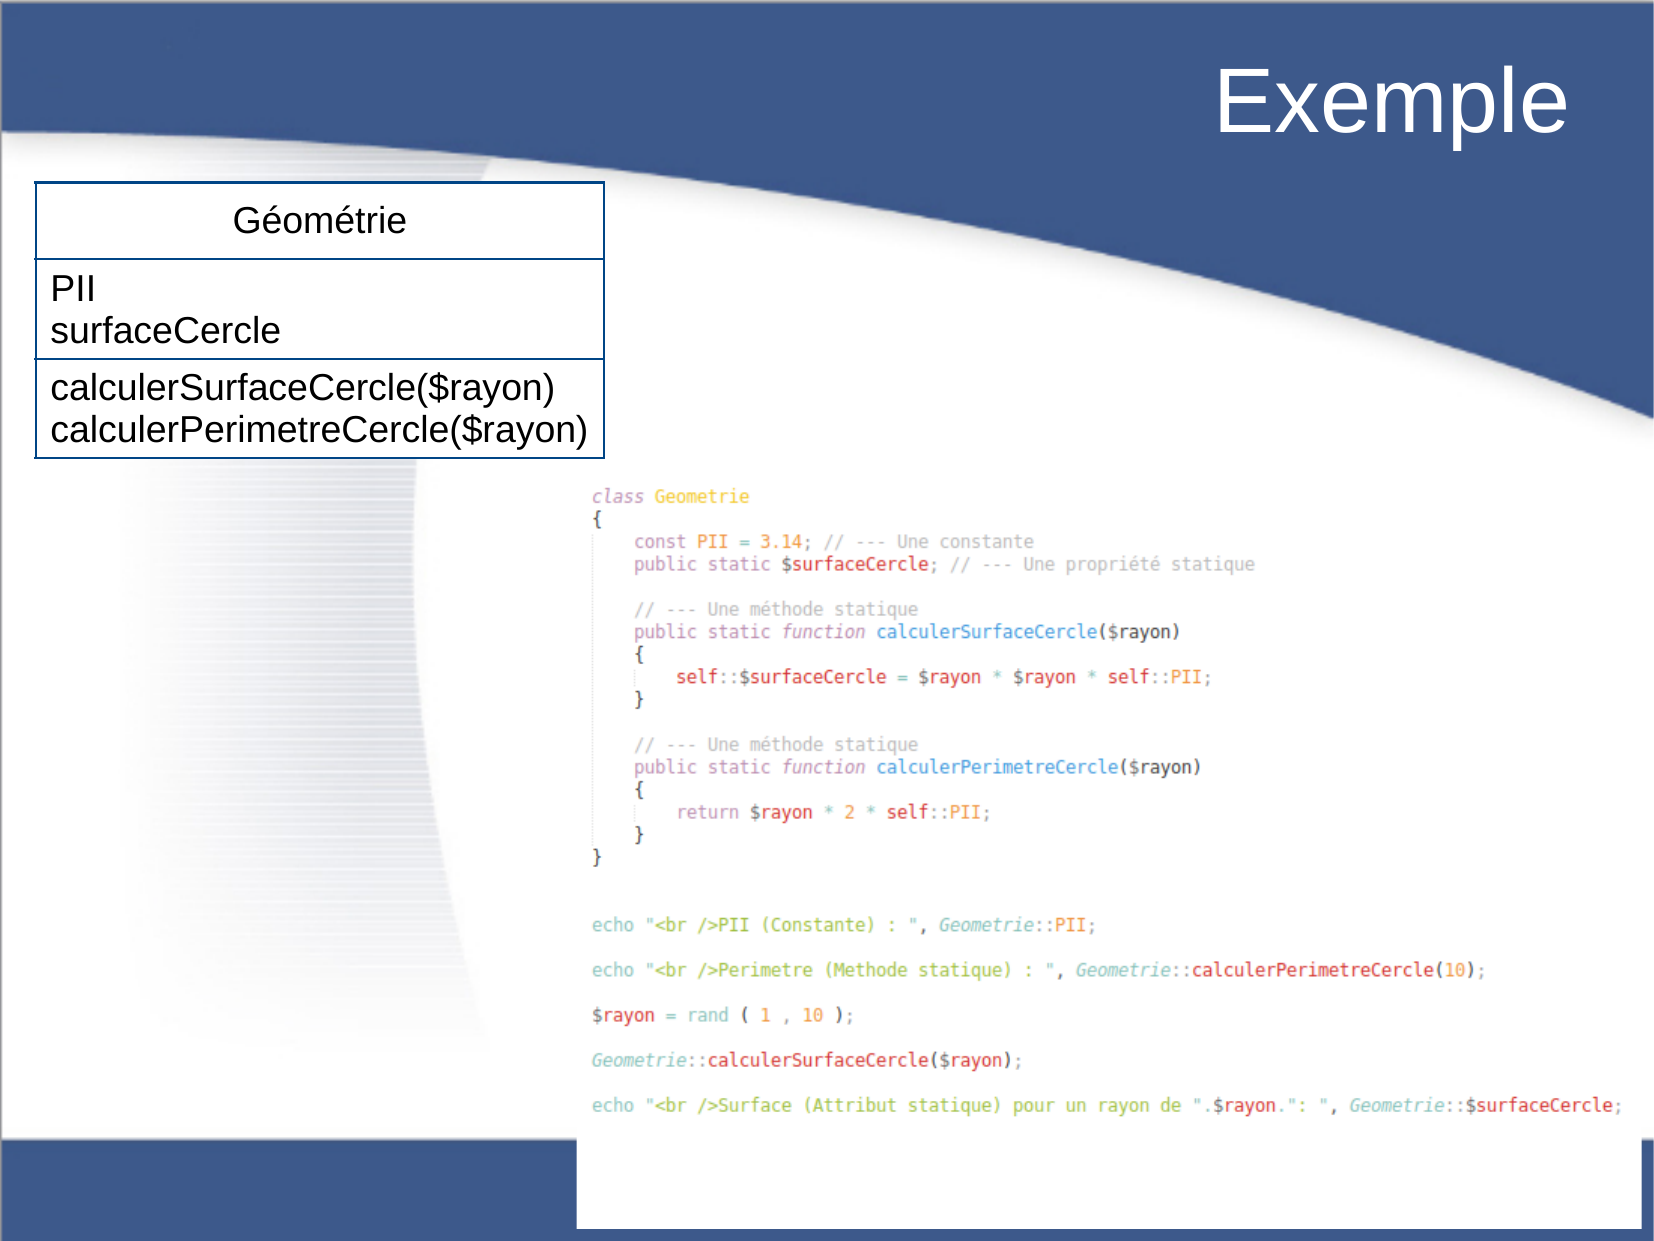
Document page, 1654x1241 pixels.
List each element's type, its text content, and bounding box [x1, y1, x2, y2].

title Exemple [82, 49, 1571, 257]
table_cell PII surfaceCercle [37, 260, 603, 358]
picture [0, 0, 1654, 1241]
table_header Géométrie [37, 184, 603, 258]
table_cell calculerSurfaceCercle($rayon) calculerPerimetreCercle($rayon) [37, 360, 603, 457]
